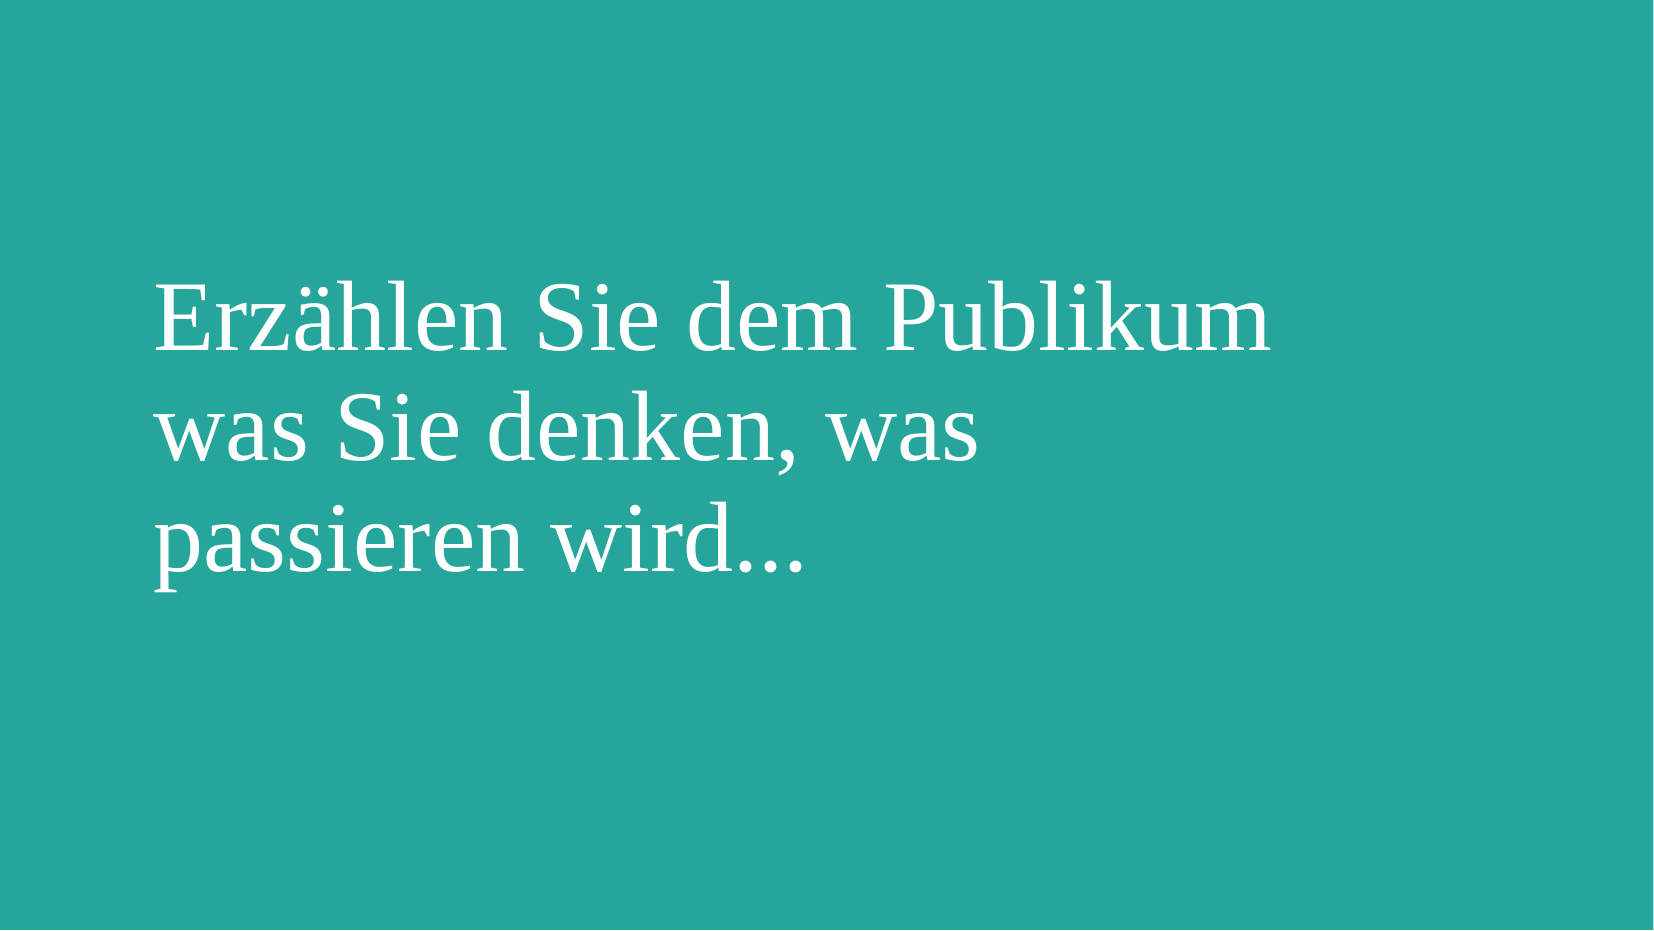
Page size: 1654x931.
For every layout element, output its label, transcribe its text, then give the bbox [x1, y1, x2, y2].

list Erzählen Sie dem Publikum was Sie denken, was passieren wird... [82, 260, 1571, 670]
